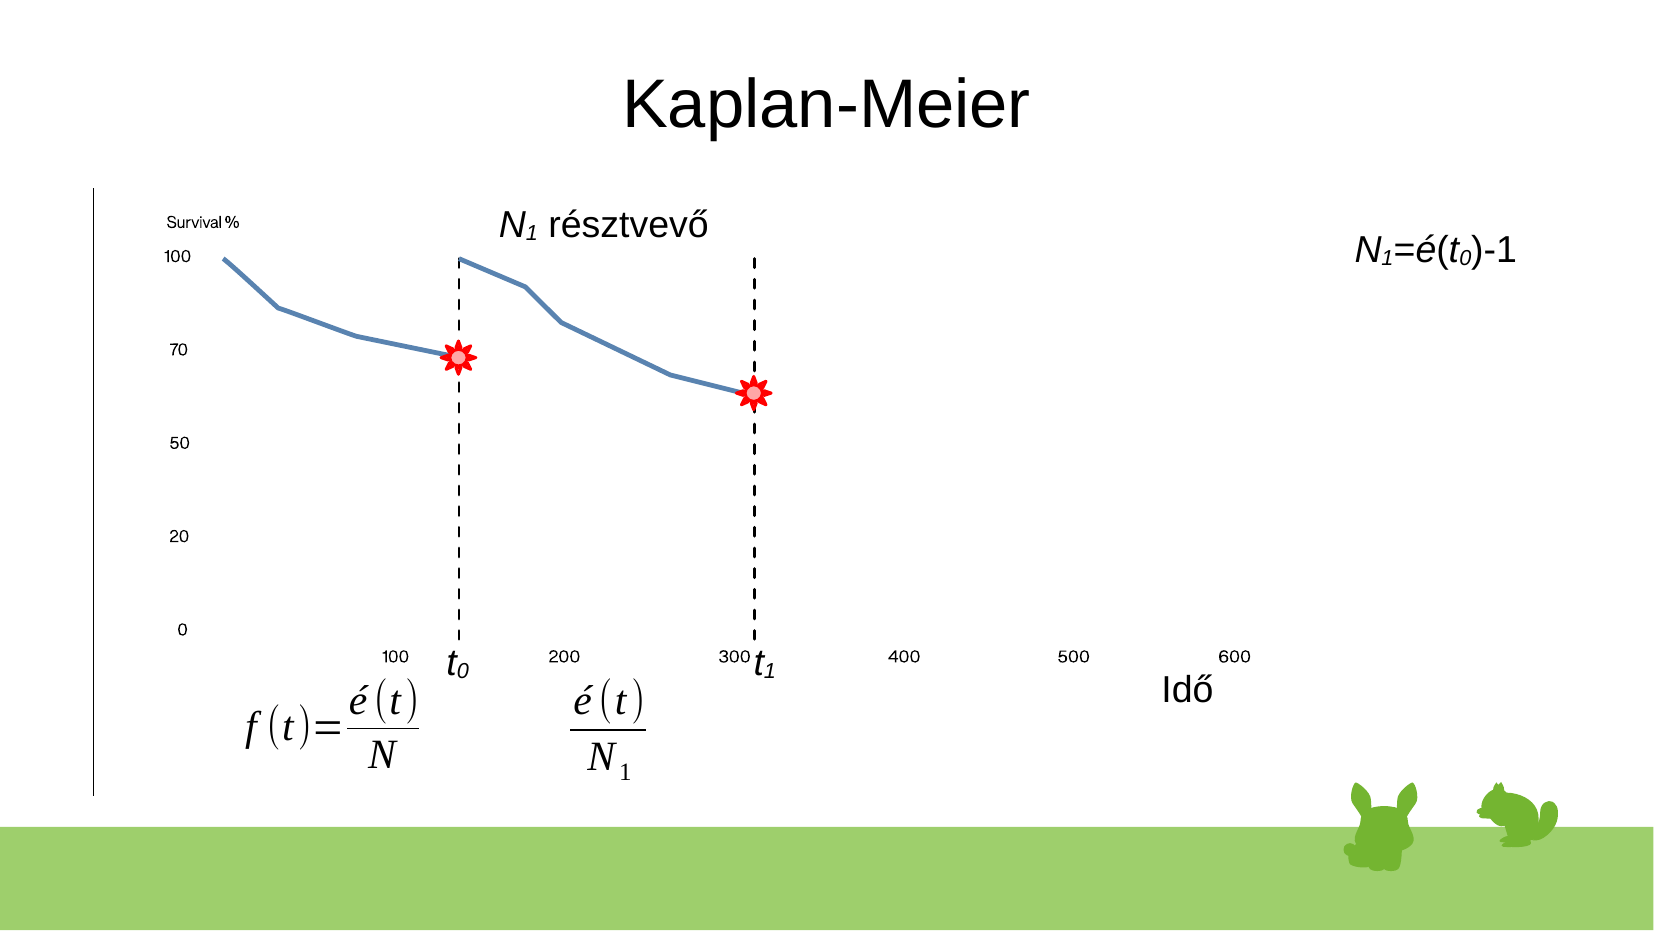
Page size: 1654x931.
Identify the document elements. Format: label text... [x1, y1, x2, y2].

text_box [741, 376, 767, 410]
text_box t1 [738, 634, 812, 691]
chart [243, 676, 421, 777]
text_box Idő [1146, 661, 1288, 719]
text_box [455, 340, 461, 348]
title Kaplan-Meier [88, 29, 1565, 178]
text_box t0 [431, 634, 505, 691]
text_box [455, 367, 461, 375]
text_box N1=é(t0)-1 [1339, 221, 1641, 610]
text_box N1 résztvevő [484, 196, 785, 254]
text_box [441, 345, 476, 370]
picture [92, 188, 1320, 796]
chart [568, 676, 649, 786]
text_box [764, 390, 772, 396]
text_box [736, 390, 744, 396]
